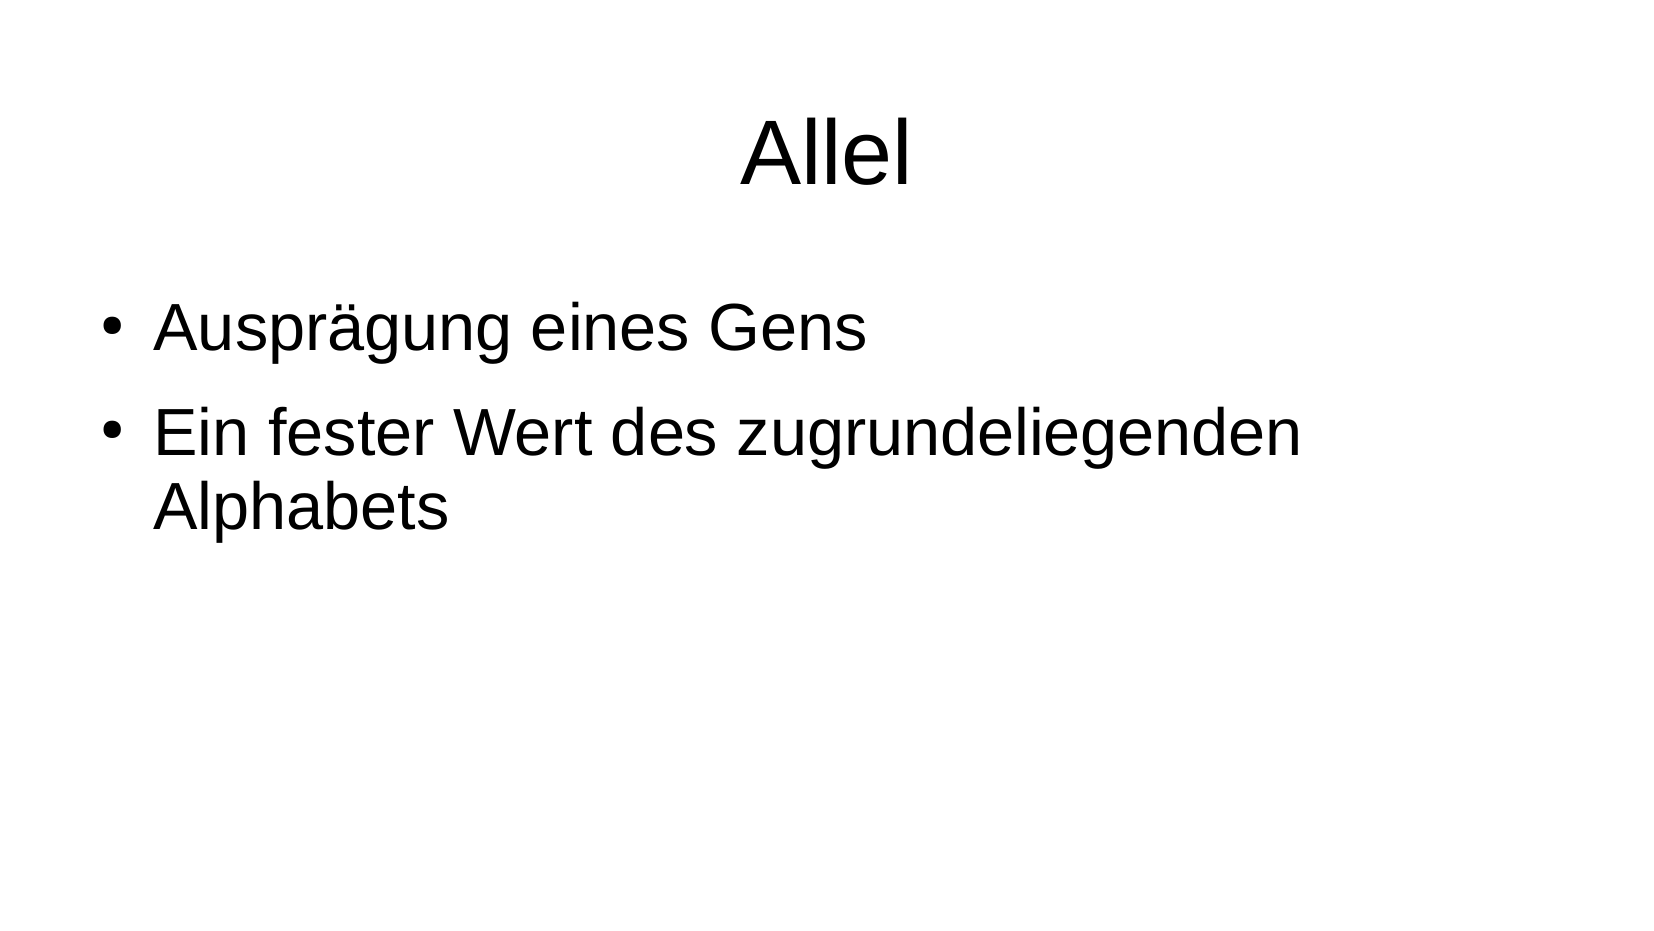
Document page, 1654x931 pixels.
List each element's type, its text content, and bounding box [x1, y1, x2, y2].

list Ausprägung eines Gens Ein fester Wert des zugrundeliegenden Alphabets [82, 290, 1571, 931]
title Allel [82, 49, 1571, 257]
